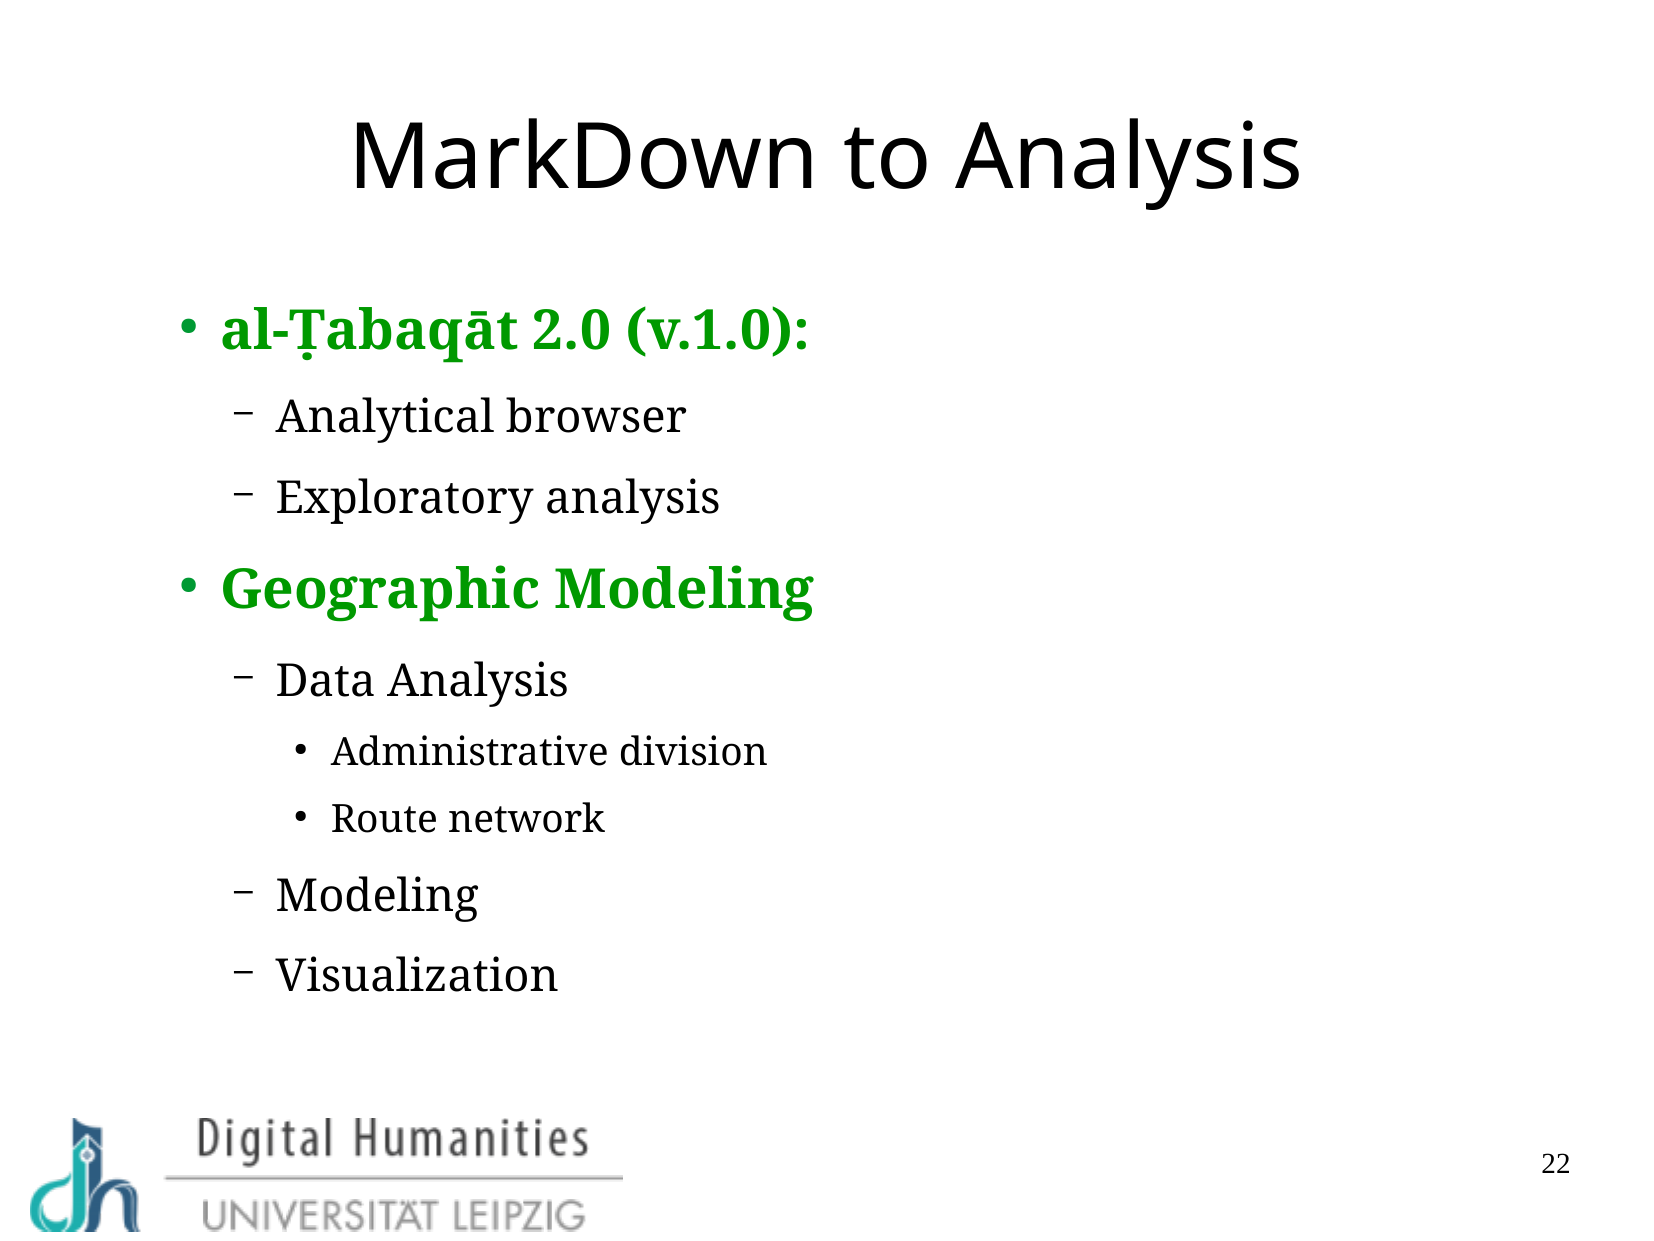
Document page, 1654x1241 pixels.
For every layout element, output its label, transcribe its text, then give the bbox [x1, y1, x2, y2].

picture [30, 1118, 623, 1232]
title MarkDown to Analysis [82, 49, 1571, 257]
list al-Ṭabaqāt 2.0 (v.1.0): Analytical browser Exploratory analysis Geographic Modeling Data Analysis Administrative division Route network Modeling Visualization [165, 290, 1571, 1010]
